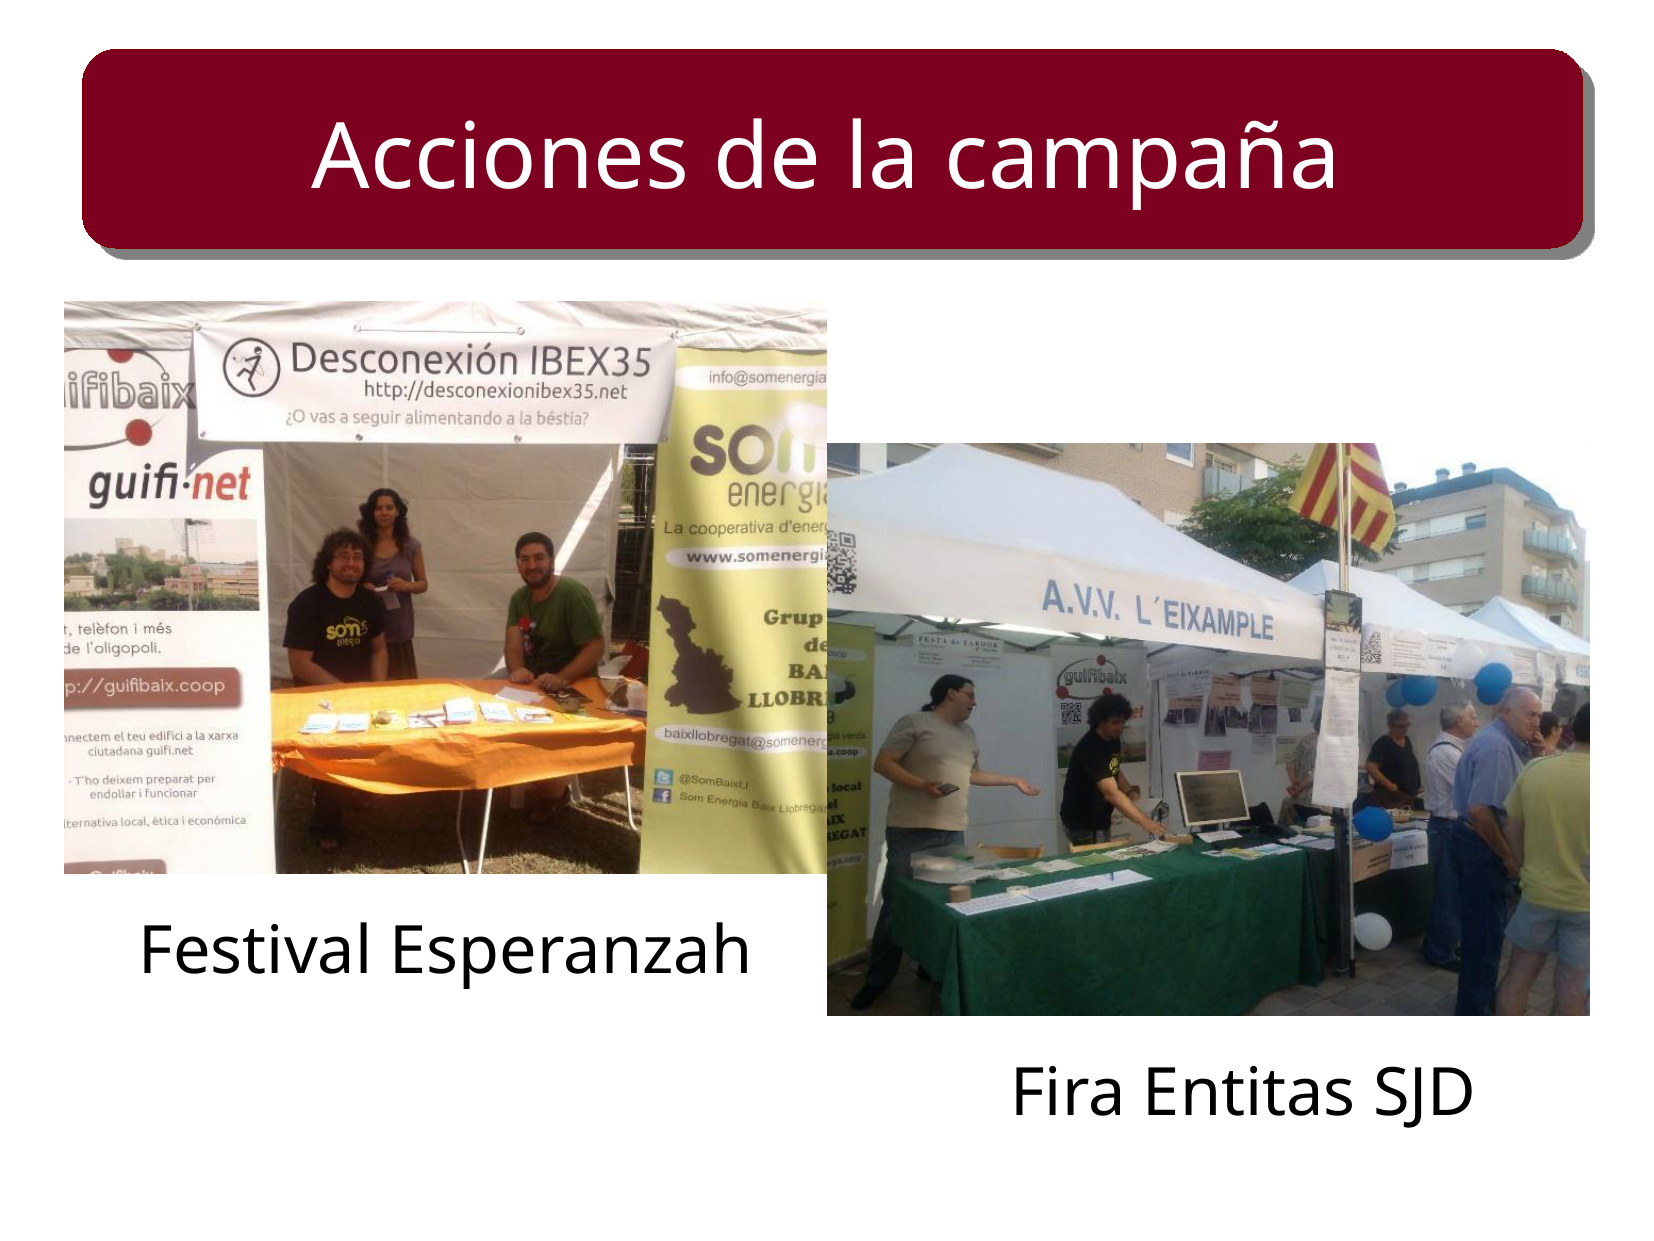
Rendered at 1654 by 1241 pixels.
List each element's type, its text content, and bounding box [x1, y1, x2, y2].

picture [64, 301, 1590, 1016]
list Festival Esperanzah [82, 902, 809, 1016]
list Fira Entitas SJD [845, 1043, 1572, 1170]
title Acciones de la campaña [82, 49, 1571, 257]
